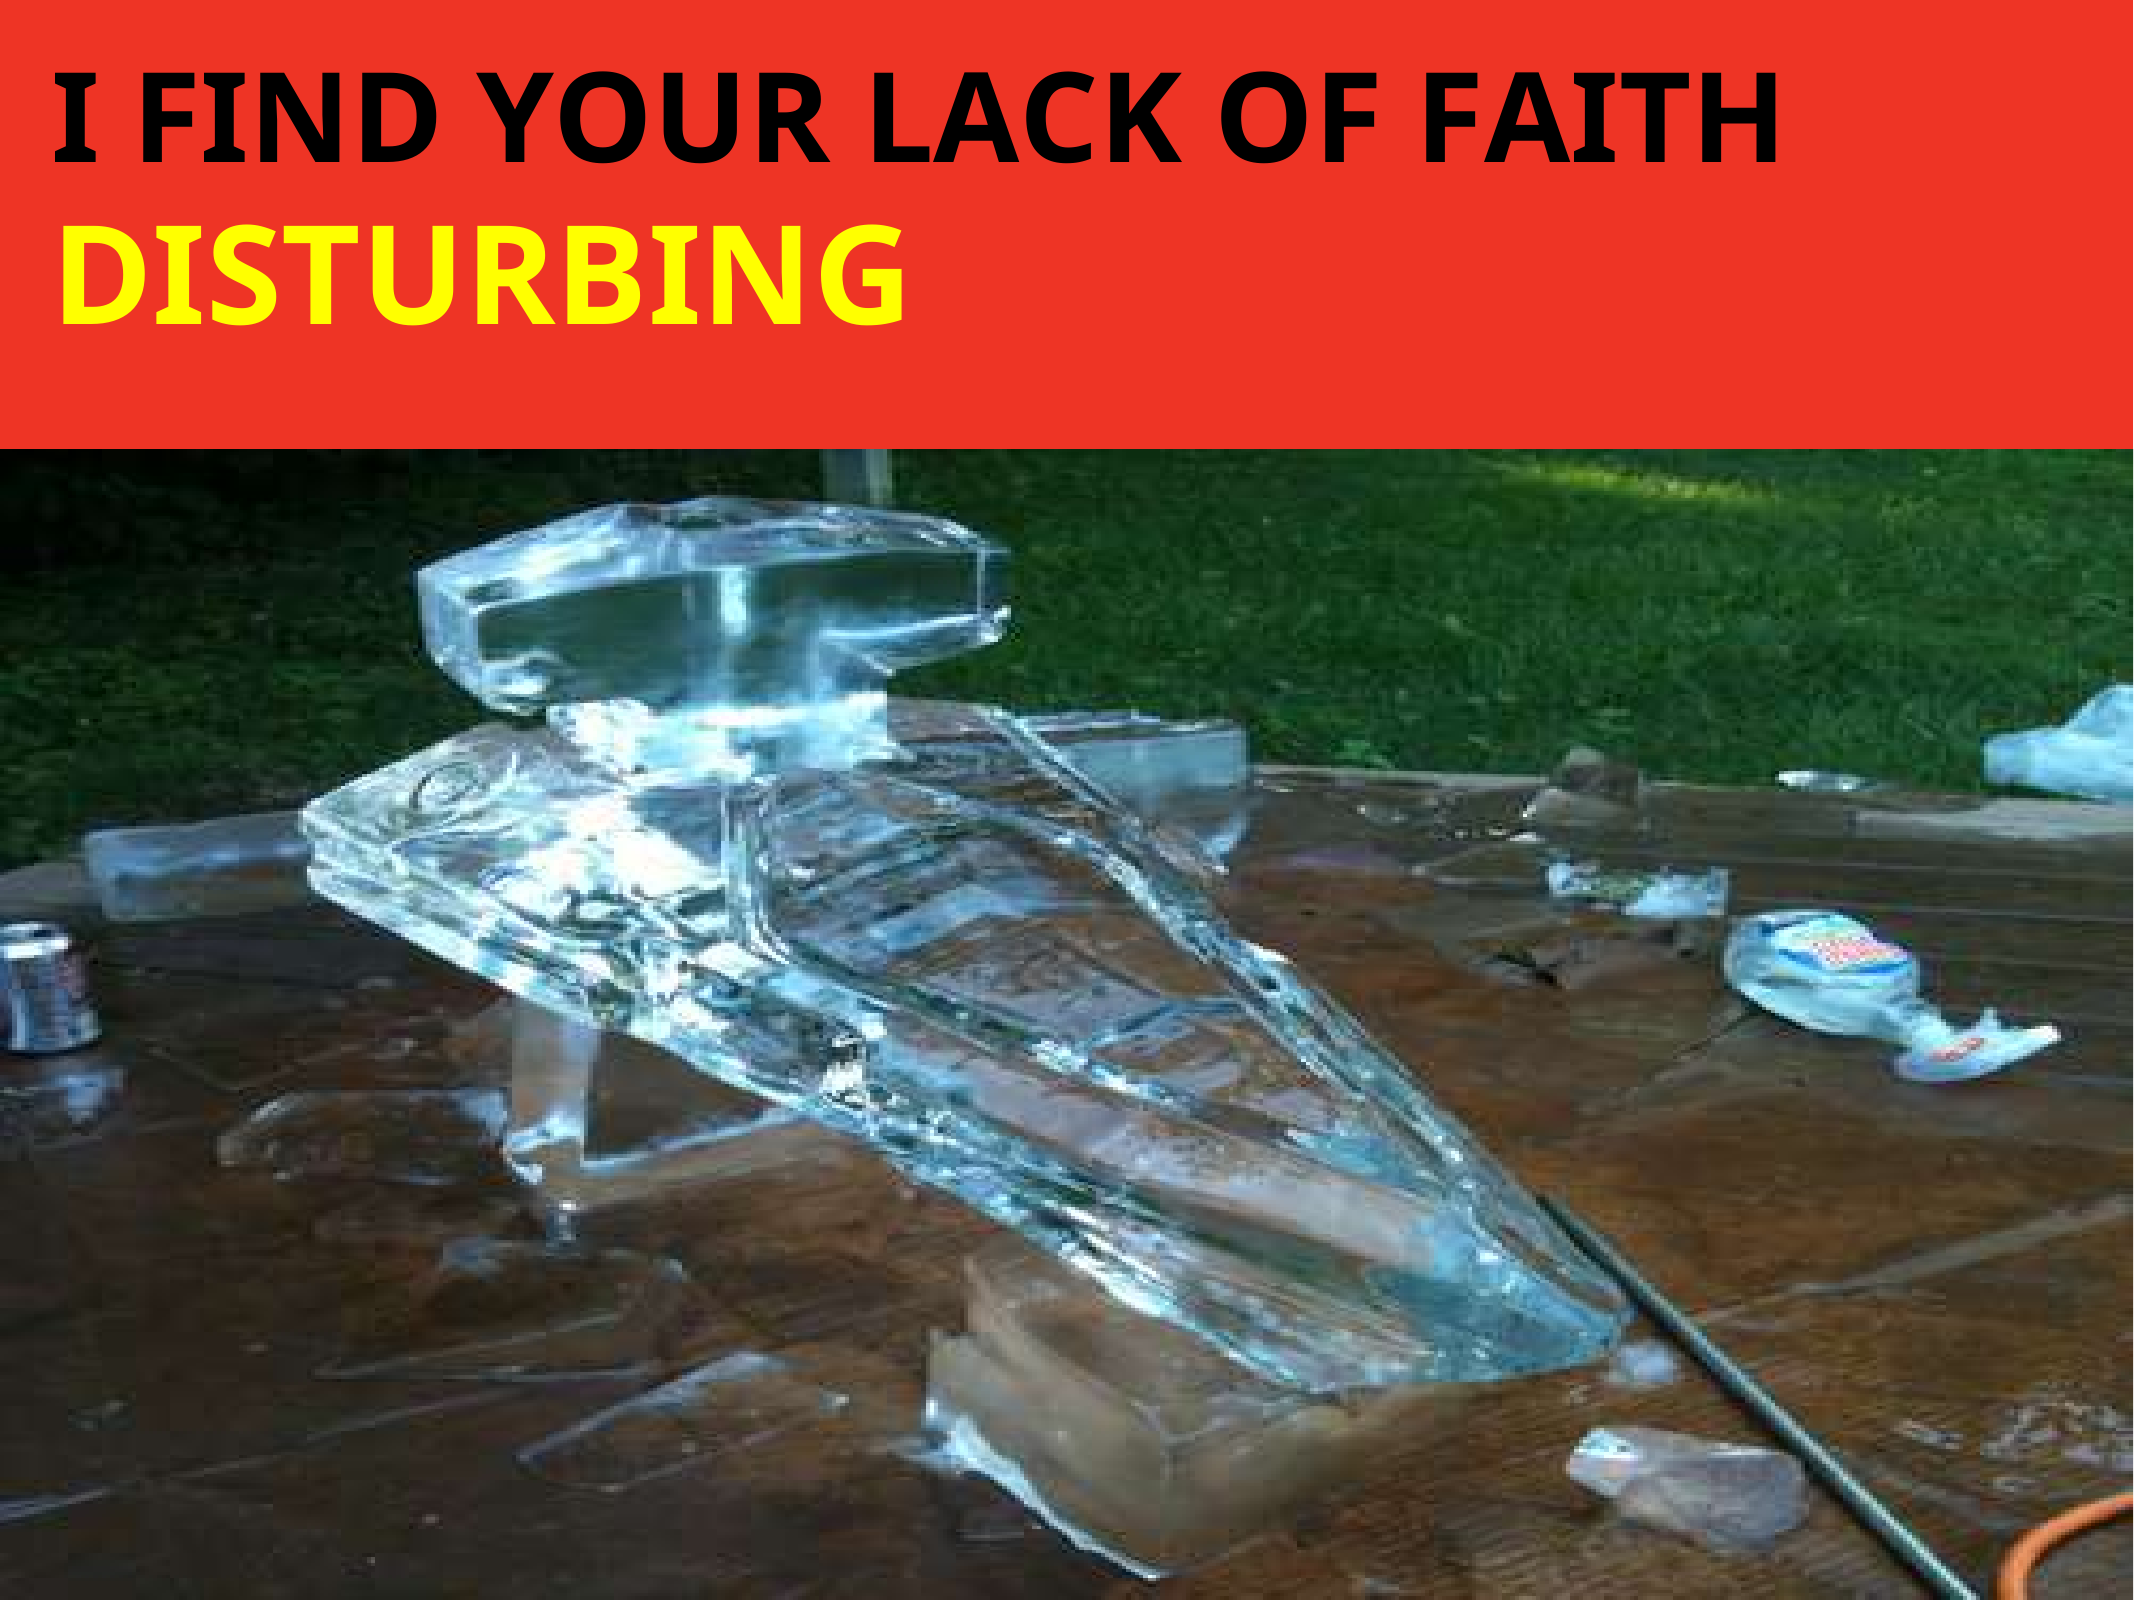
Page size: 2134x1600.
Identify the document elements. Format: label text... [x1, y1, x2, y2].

picture [0, 449, 2134, 1600]
text_box I FIND YOUR LACK OF FAITH DISTURBING [41, 37, 2134, 449]
